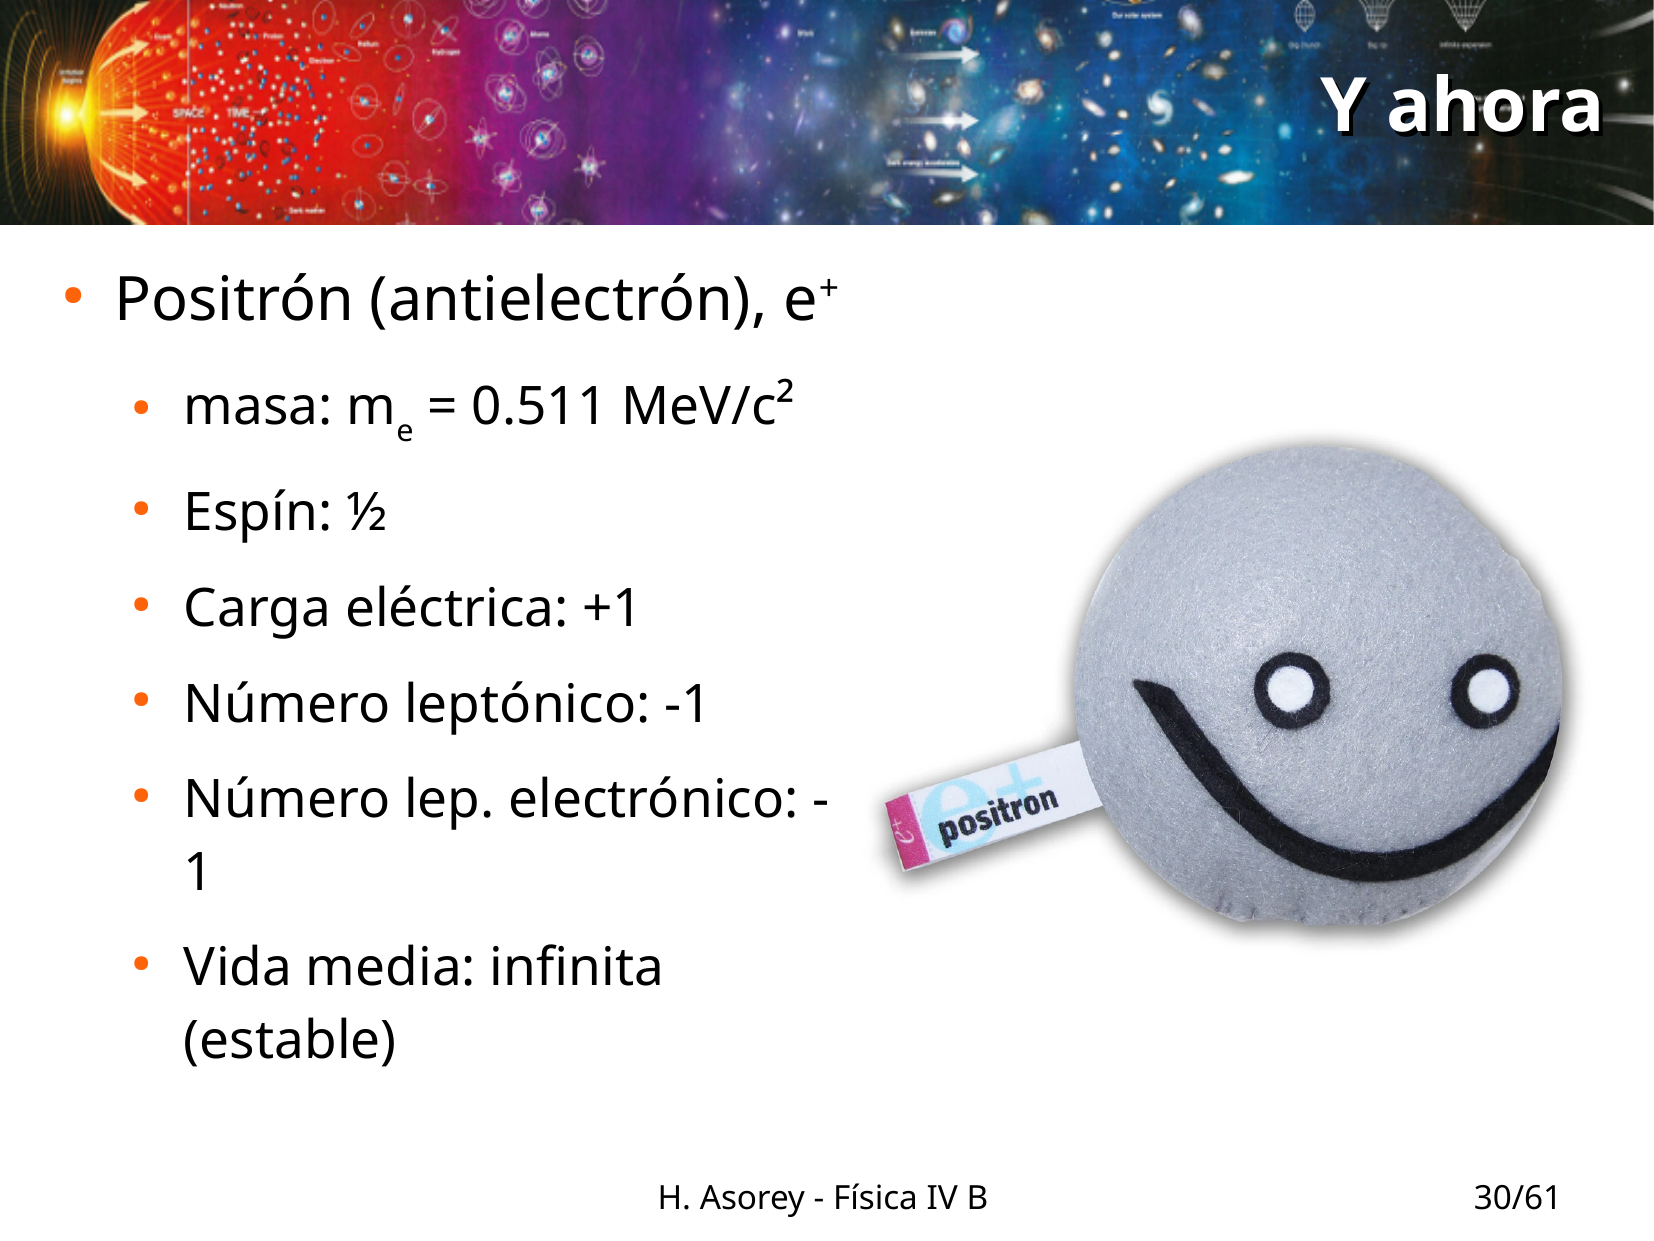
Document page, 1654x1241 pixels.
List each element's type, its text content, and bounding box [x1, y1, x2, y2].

picture [844, 395, 1606, 1015]
list Positrón (antielectrón), e+ masa: me = 0.511 MeV/c² Espín: ½ Carga eléctrica: +1 Número leptónico: -1 Número lep. electrónico: -1 Vida media: infinita (estable) [45, 255, 845, 1156]
picture [0, 0, 1654, 225]
title Y ahora [45, 15, 1606, 191]
